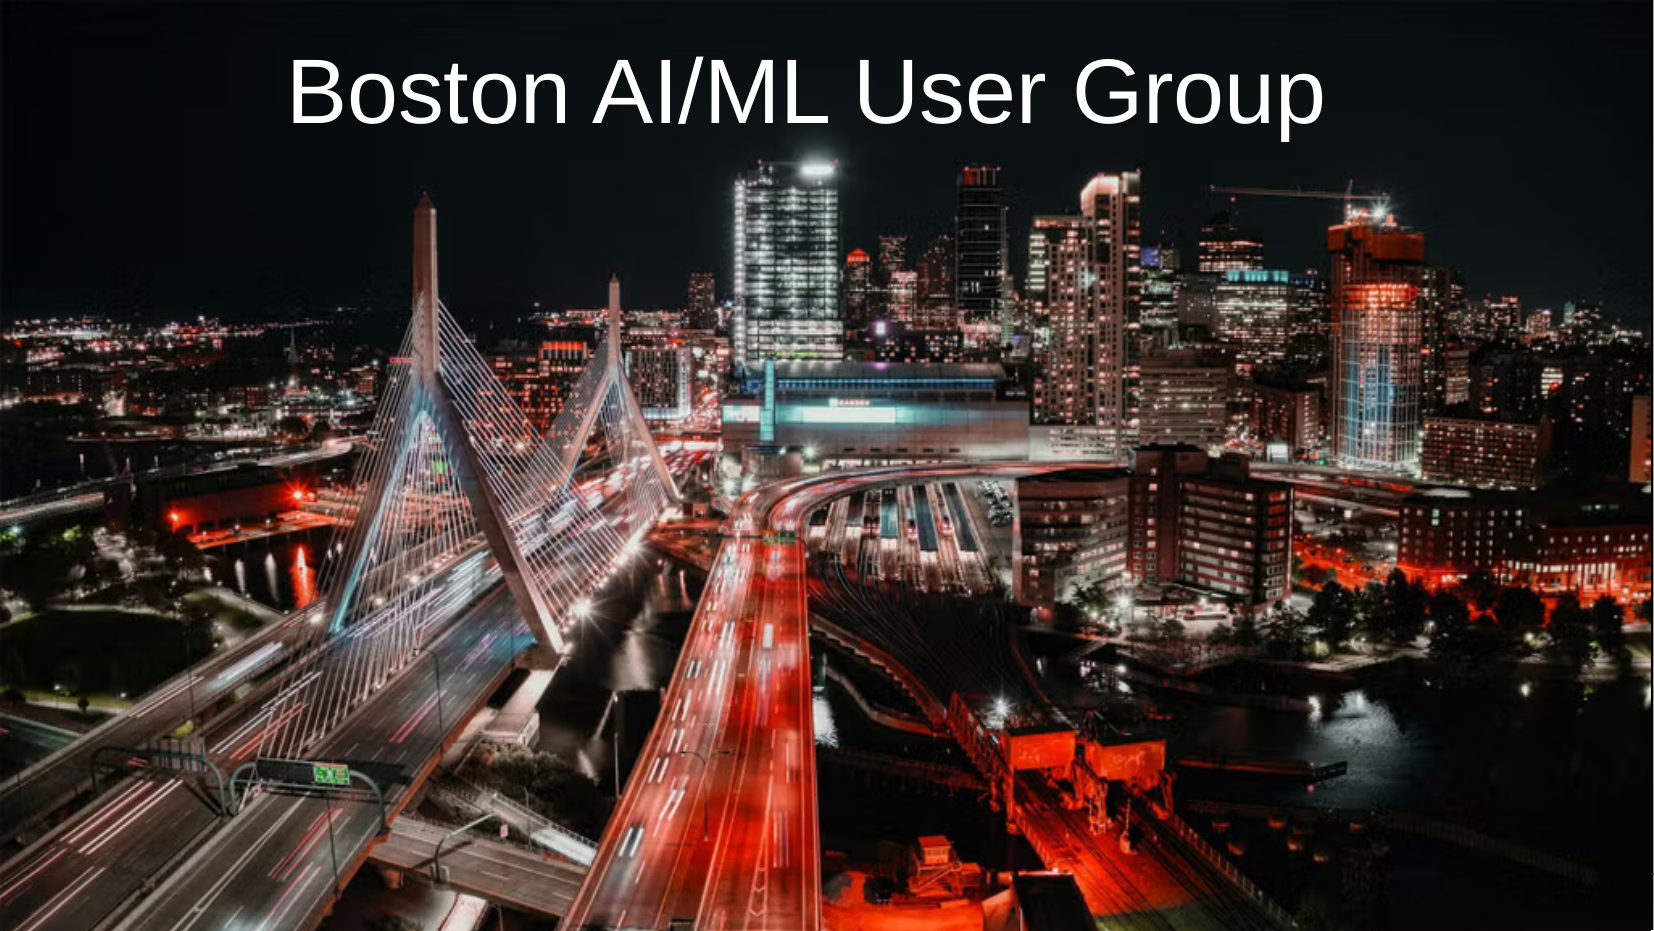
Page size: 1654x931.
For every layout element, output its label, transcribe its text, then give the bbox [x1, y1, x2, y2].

title Boston AI/ML User Group [61, 37, 1538, 146]
picture [0, 0, 1651, 931]
